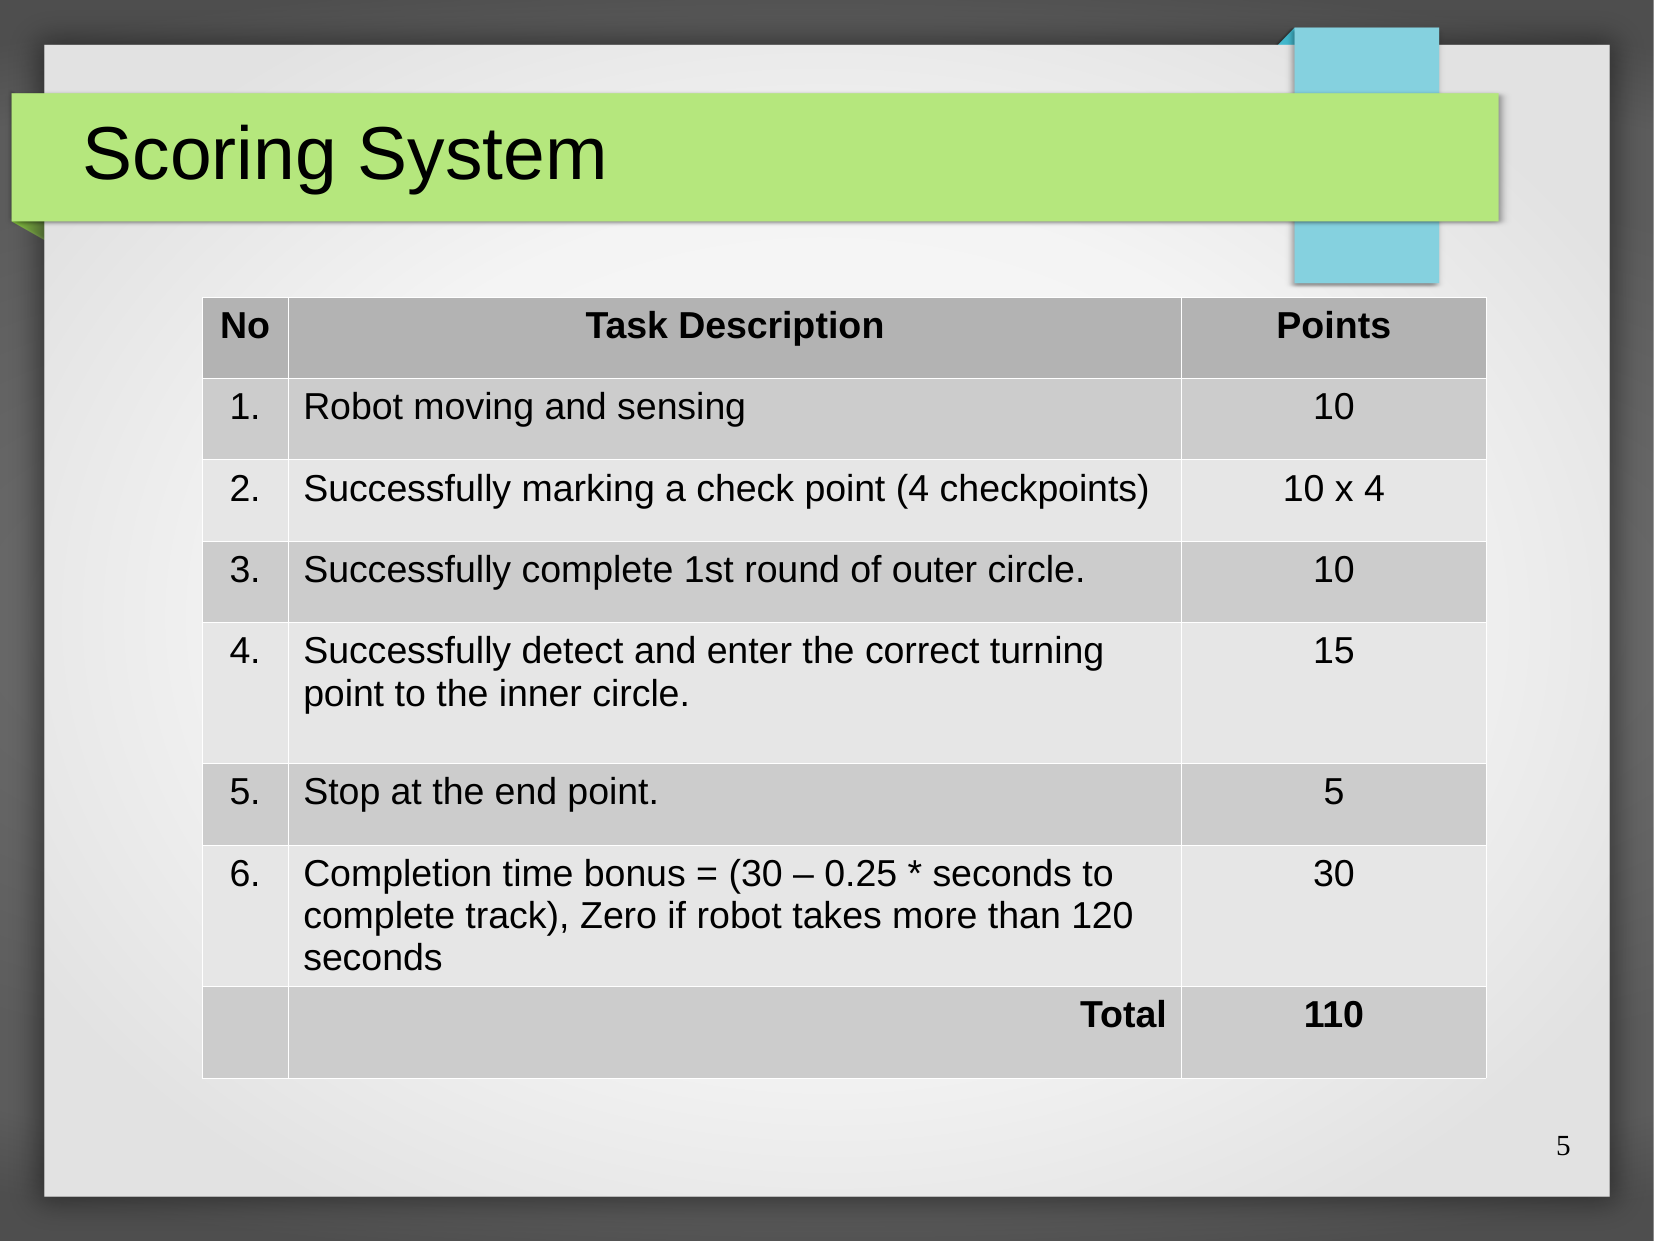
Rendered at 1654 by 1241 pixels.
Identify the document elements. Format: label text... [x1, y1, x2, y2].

picture [0, 0, 1654, 1241]
table_cell Successfully detect and enter the correct turning point to the inner circle. [289, 623, 1181, 763]
table_cell Robot moving and sensing [289, 379, 1181, 459]
table_header Points [1182, 298, 1486, 378]
table_cell Successfully complete 1st round of outer circle. [289, 542, 1181, 622]
table_cell 5. [203, 764, 288, 845]
table_cell Completion time bonus = (30 – 0.25 * seconds to complete track), Zero if robot takes more than 120 seconds [289, 846, 1181, 986]
table_cell 1. [203, 379, 288, 459]
table_cell 30 [1182, 846, 1486, 986]
table_cell 4. [203, 623, 288, 763]
table_header No [203, 298, 288, 378]
table_cell 15 [1182, 623, 1486, 763]
table_cell 5 [1182, 764, 1486, 845]
table_cell 10 [1182, 542, 1486, 622]
title Scoring System [82, 94, 1264, 213]
table_cell Stop at the end point. [289, 764, 1181, 845]
table_cell [203, 987, 288, 1078]
table_cell 10 x 4 [1182, 460, 1486, 541]
table_cell 3. [203, 542, 288, 622]
table_cell 10 [1182, 379, 1486, 459]
table_cell Total [289, 987, 1181, 1078]
table_cell 6. [203, 846, 288, 986]
table_cell 110 [1182, 987, 1486, 1078]
table_cell Successfully marking a check point (4 checkpoints) [289, 460, 1181, 541]
table_header Task Description [289, 298, 1181, 378]
table_cell 2. [203, 460, 288, 541]
